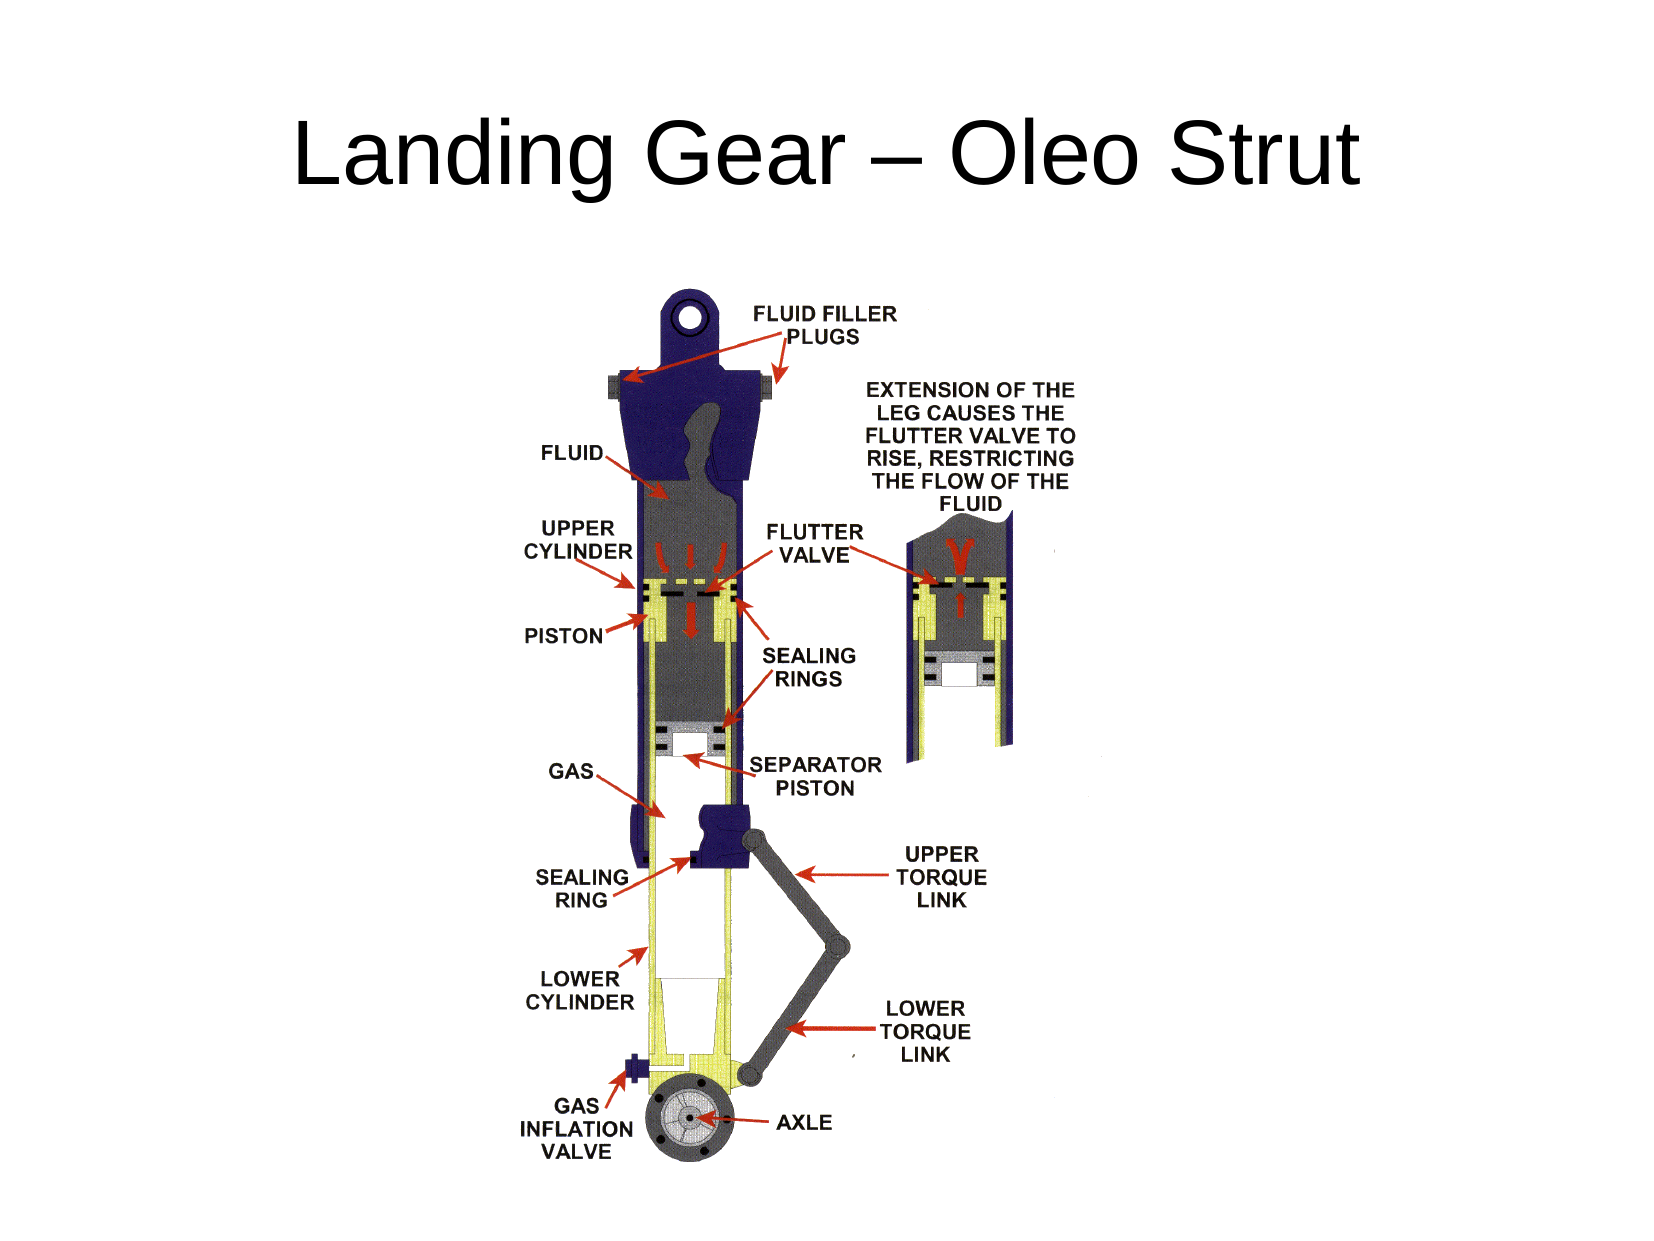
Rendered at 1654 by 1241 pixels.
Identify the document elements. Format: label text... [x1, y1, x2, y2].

picture [510, 284, 1129, 1186]
title Landing Gear – Oleo Strut [82, 49, 1571, 257]
